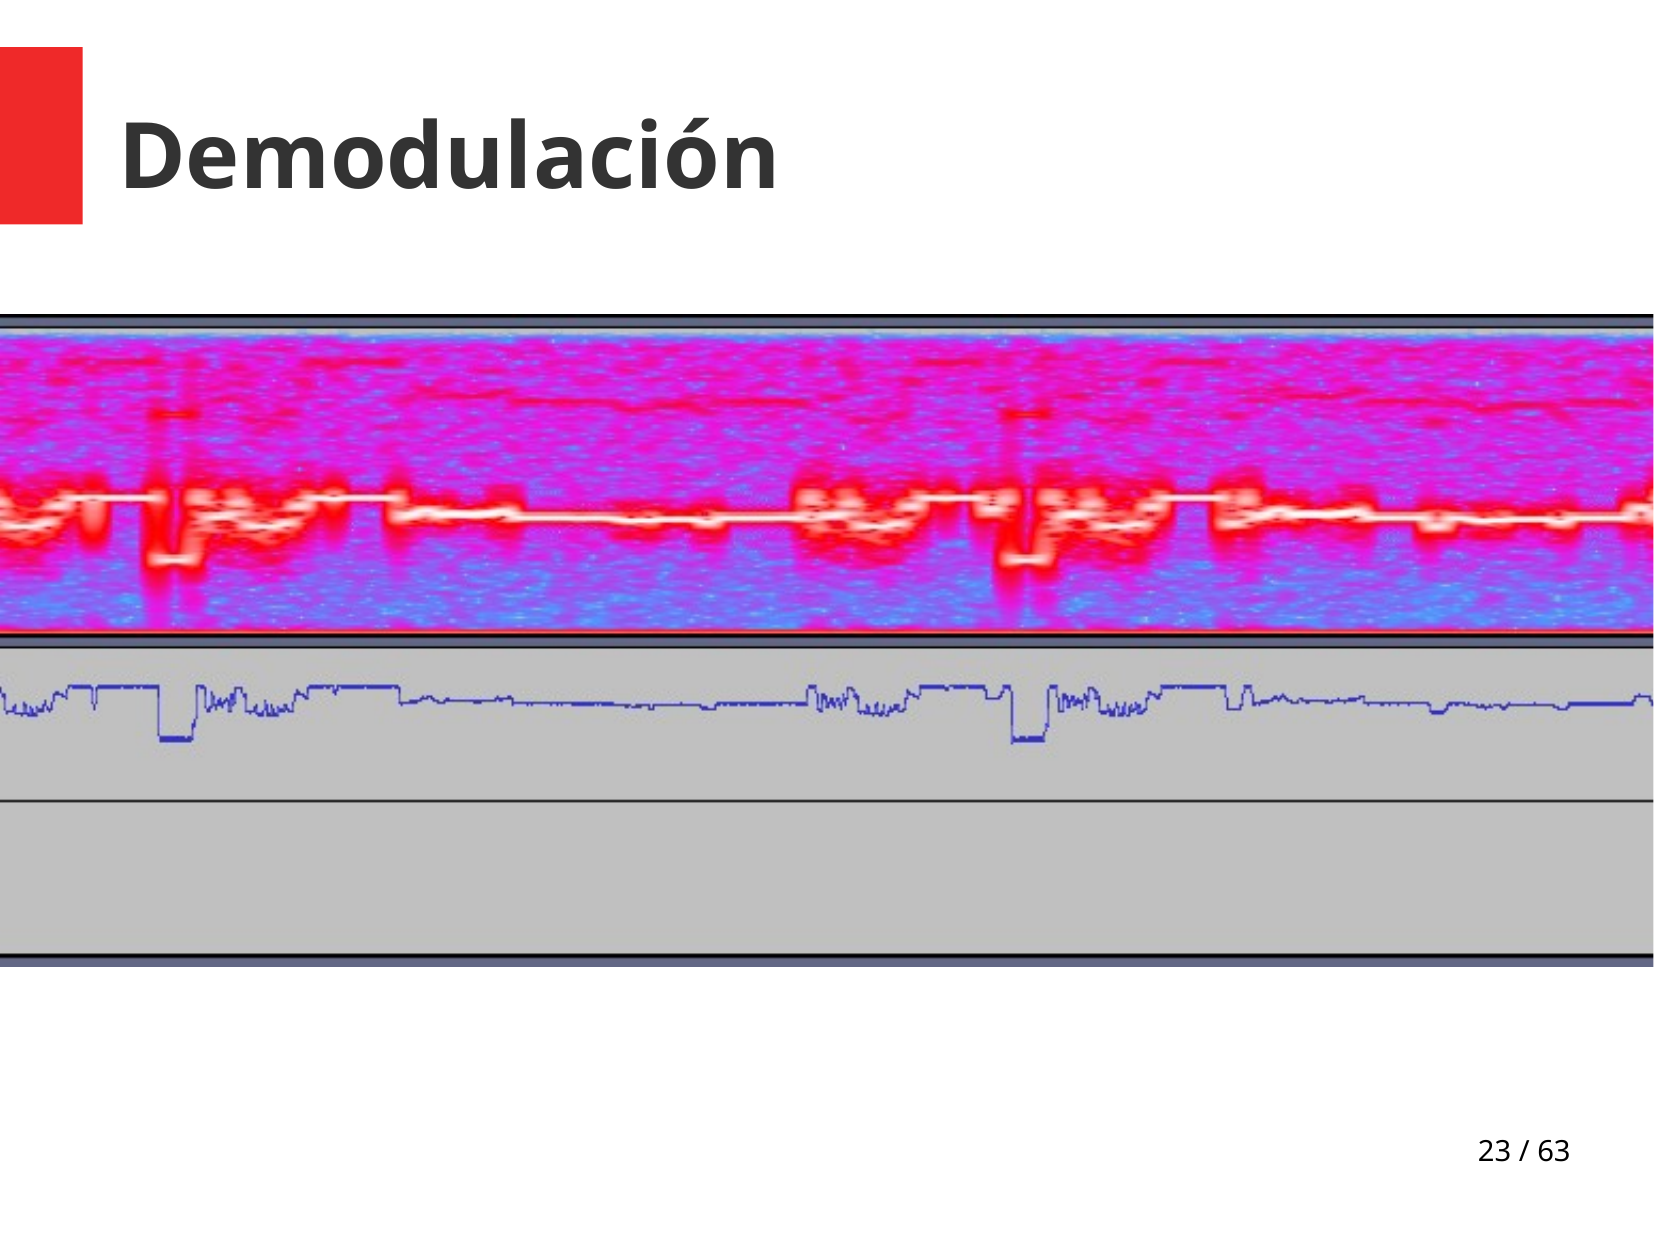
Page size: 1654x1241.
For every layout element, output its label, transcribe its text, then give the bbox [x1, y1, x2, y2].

title Demodulación [118, 49, 1571, 257]
picture [0, 314, 1654, 967]
